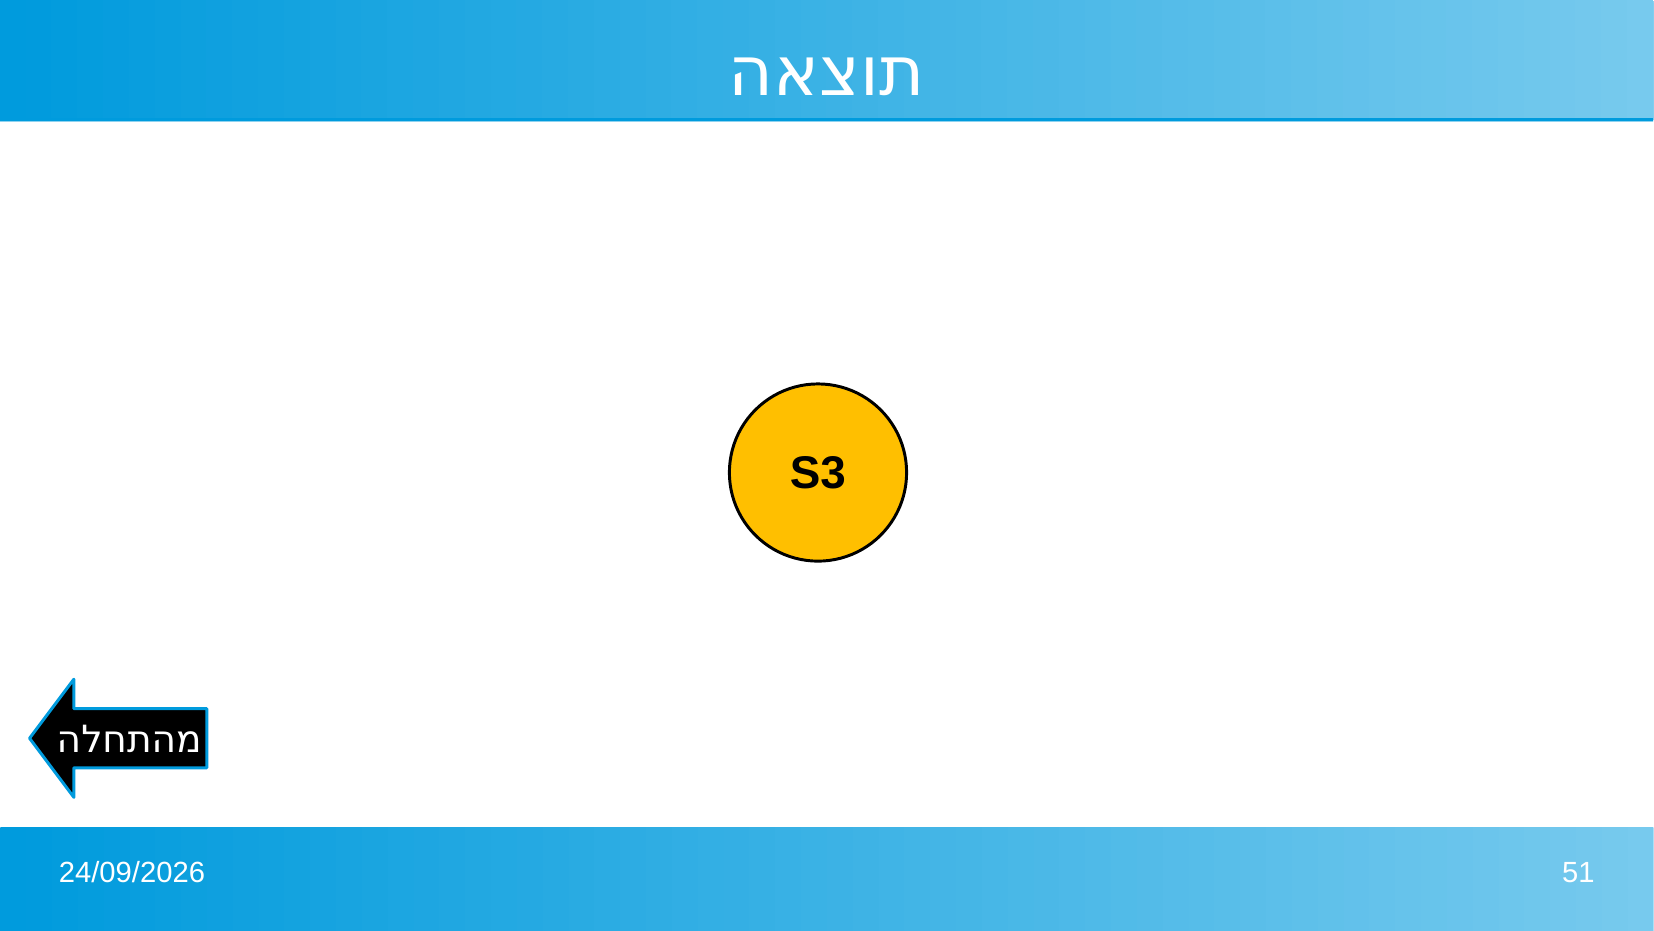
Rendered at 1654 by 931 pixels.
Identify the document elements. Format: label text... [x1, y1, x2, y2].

text_box S3 [729, 383, 907, 562]
title תוצאה [59, 21, 1595, 116]
text_box מהתחלה [29, 679, 207, 798]
